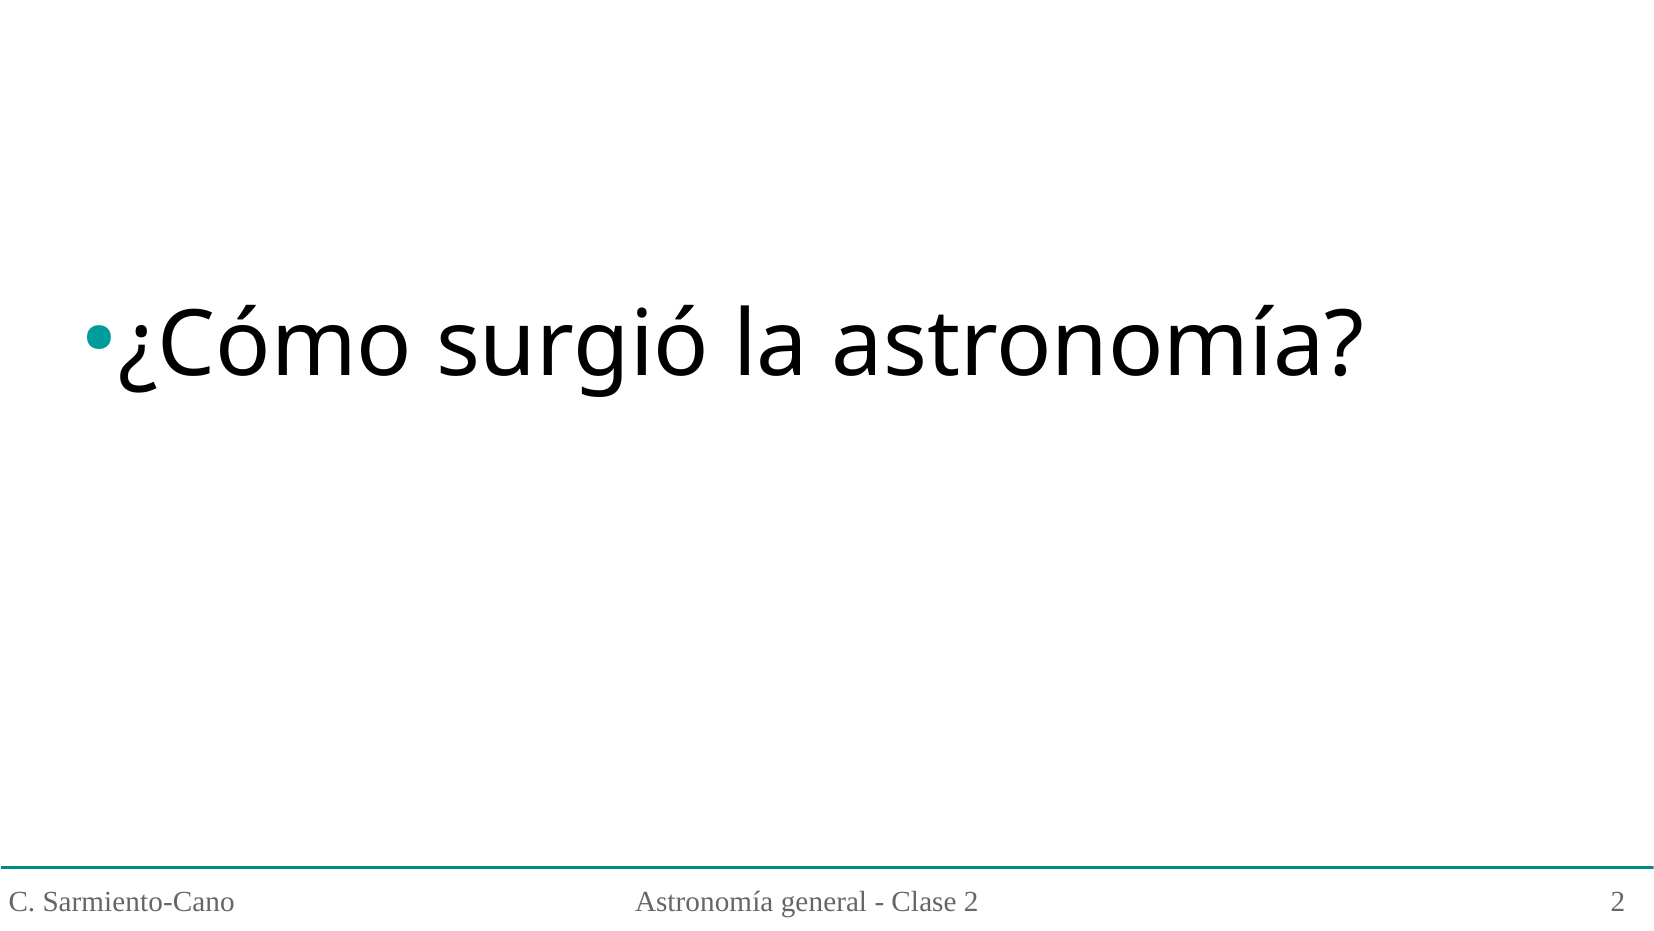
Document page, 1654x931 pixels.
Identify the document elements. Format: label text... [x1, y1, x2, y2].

list ¿Cómo surgió la astronomía? [82, 277, 1571, 691]
